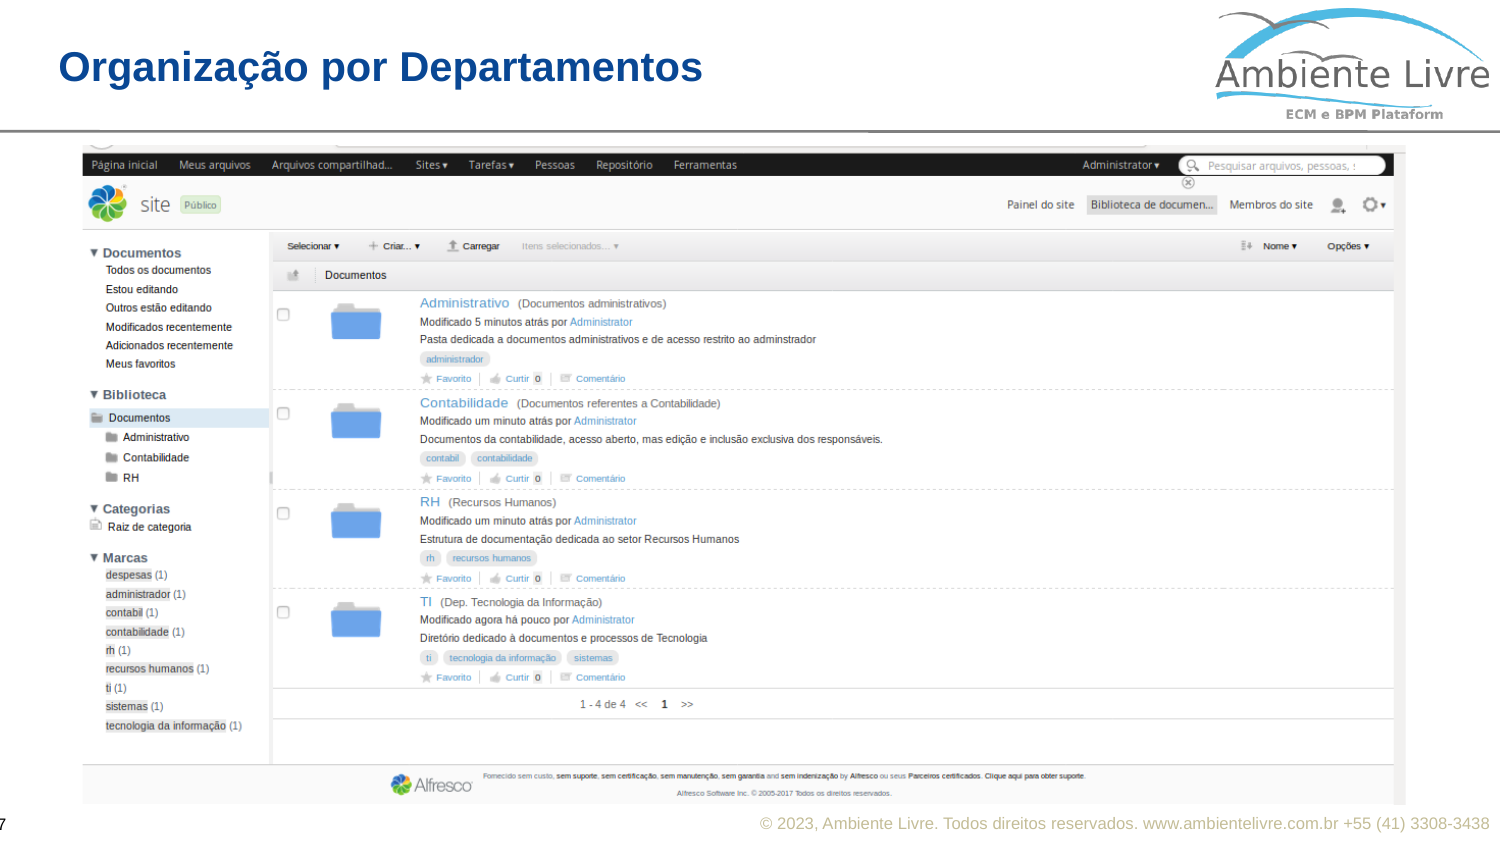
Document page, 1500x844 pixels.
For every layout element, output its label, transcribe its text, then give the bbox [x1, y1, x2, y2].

picture [1215, 8, 1489, 119]
picture [82, 145, 1406, 805]
title Organização por Departamentos [43, 8, 1127, 129]
